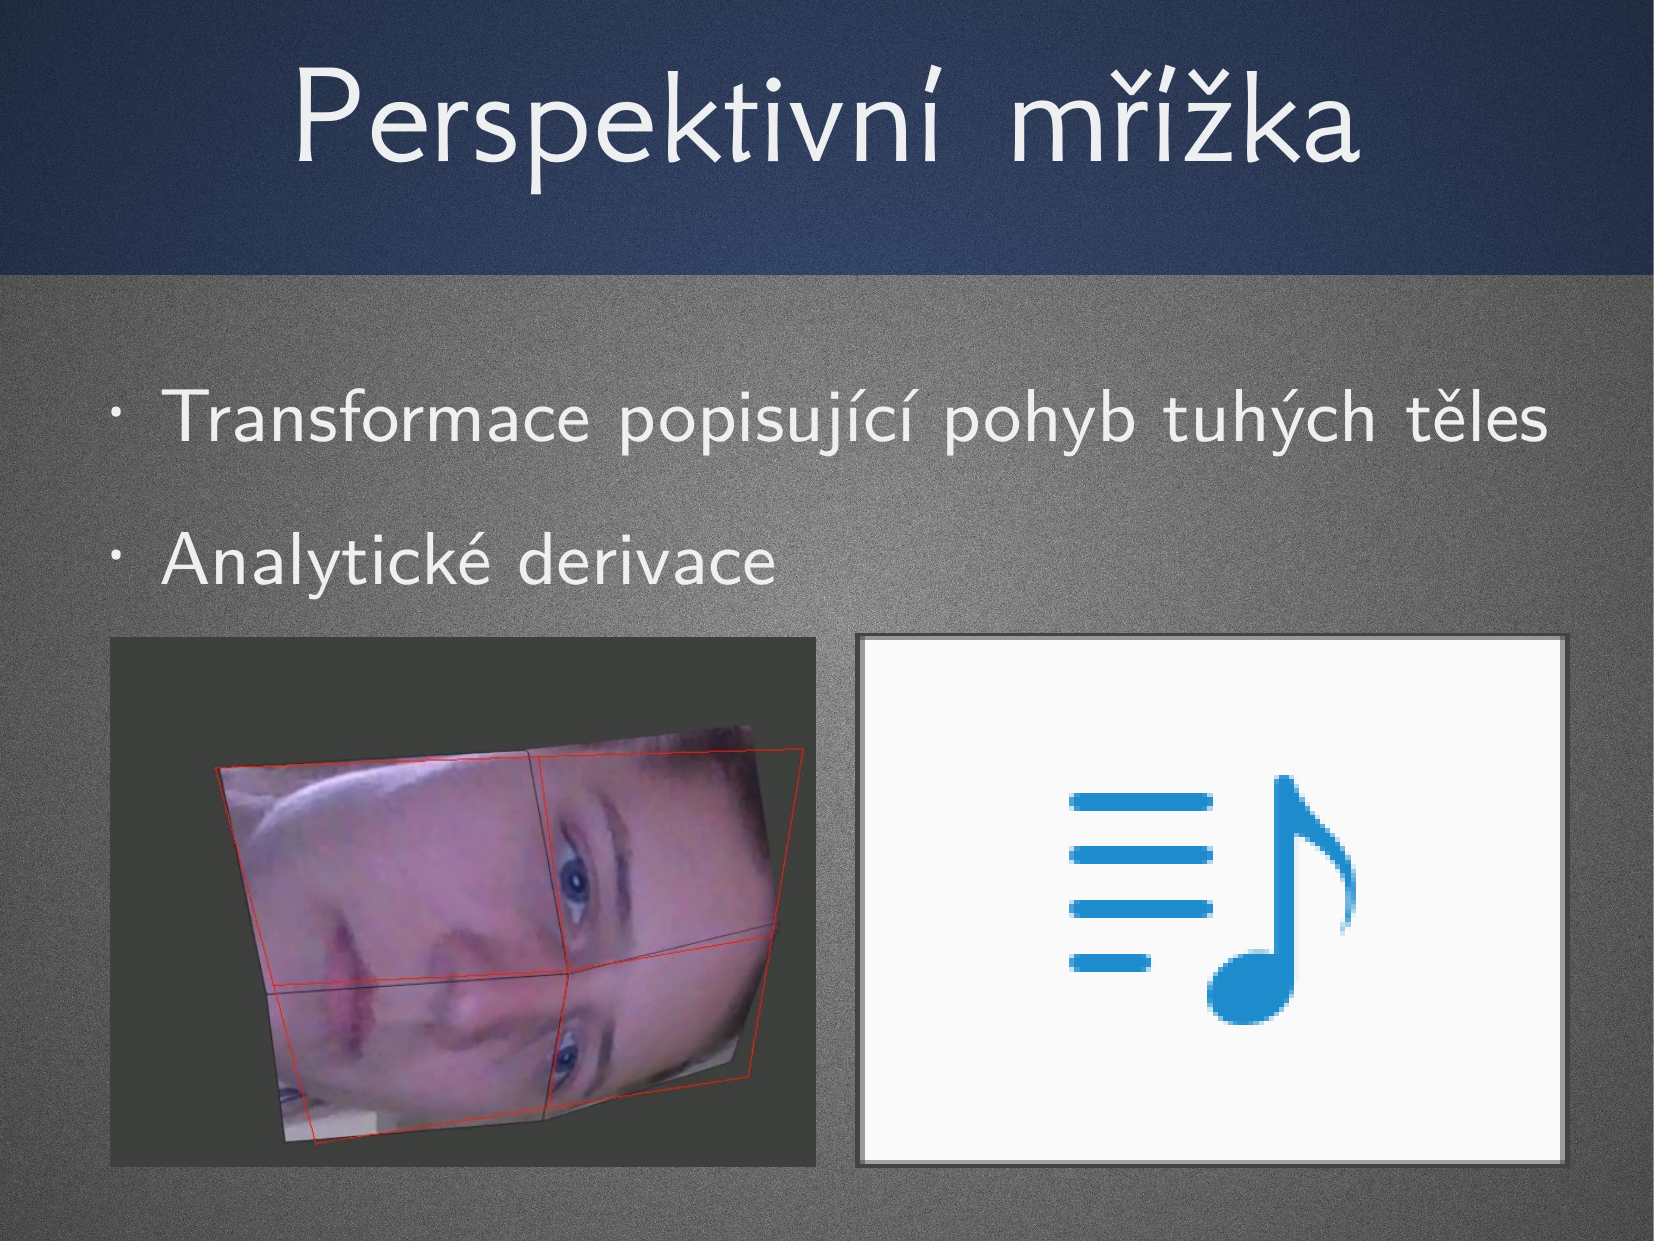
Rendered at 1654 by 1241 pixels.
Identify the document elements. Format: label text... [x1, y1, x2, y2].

list Transformace popisující pohyb tuhých těles Analytické derivace [88, 354, 1565, 608]
title Perspektivní mřížka [88, 29, 1565, 237]
text_box [854, 631, 1571, 1170]
picture [0, 0, 1654, 1241]
